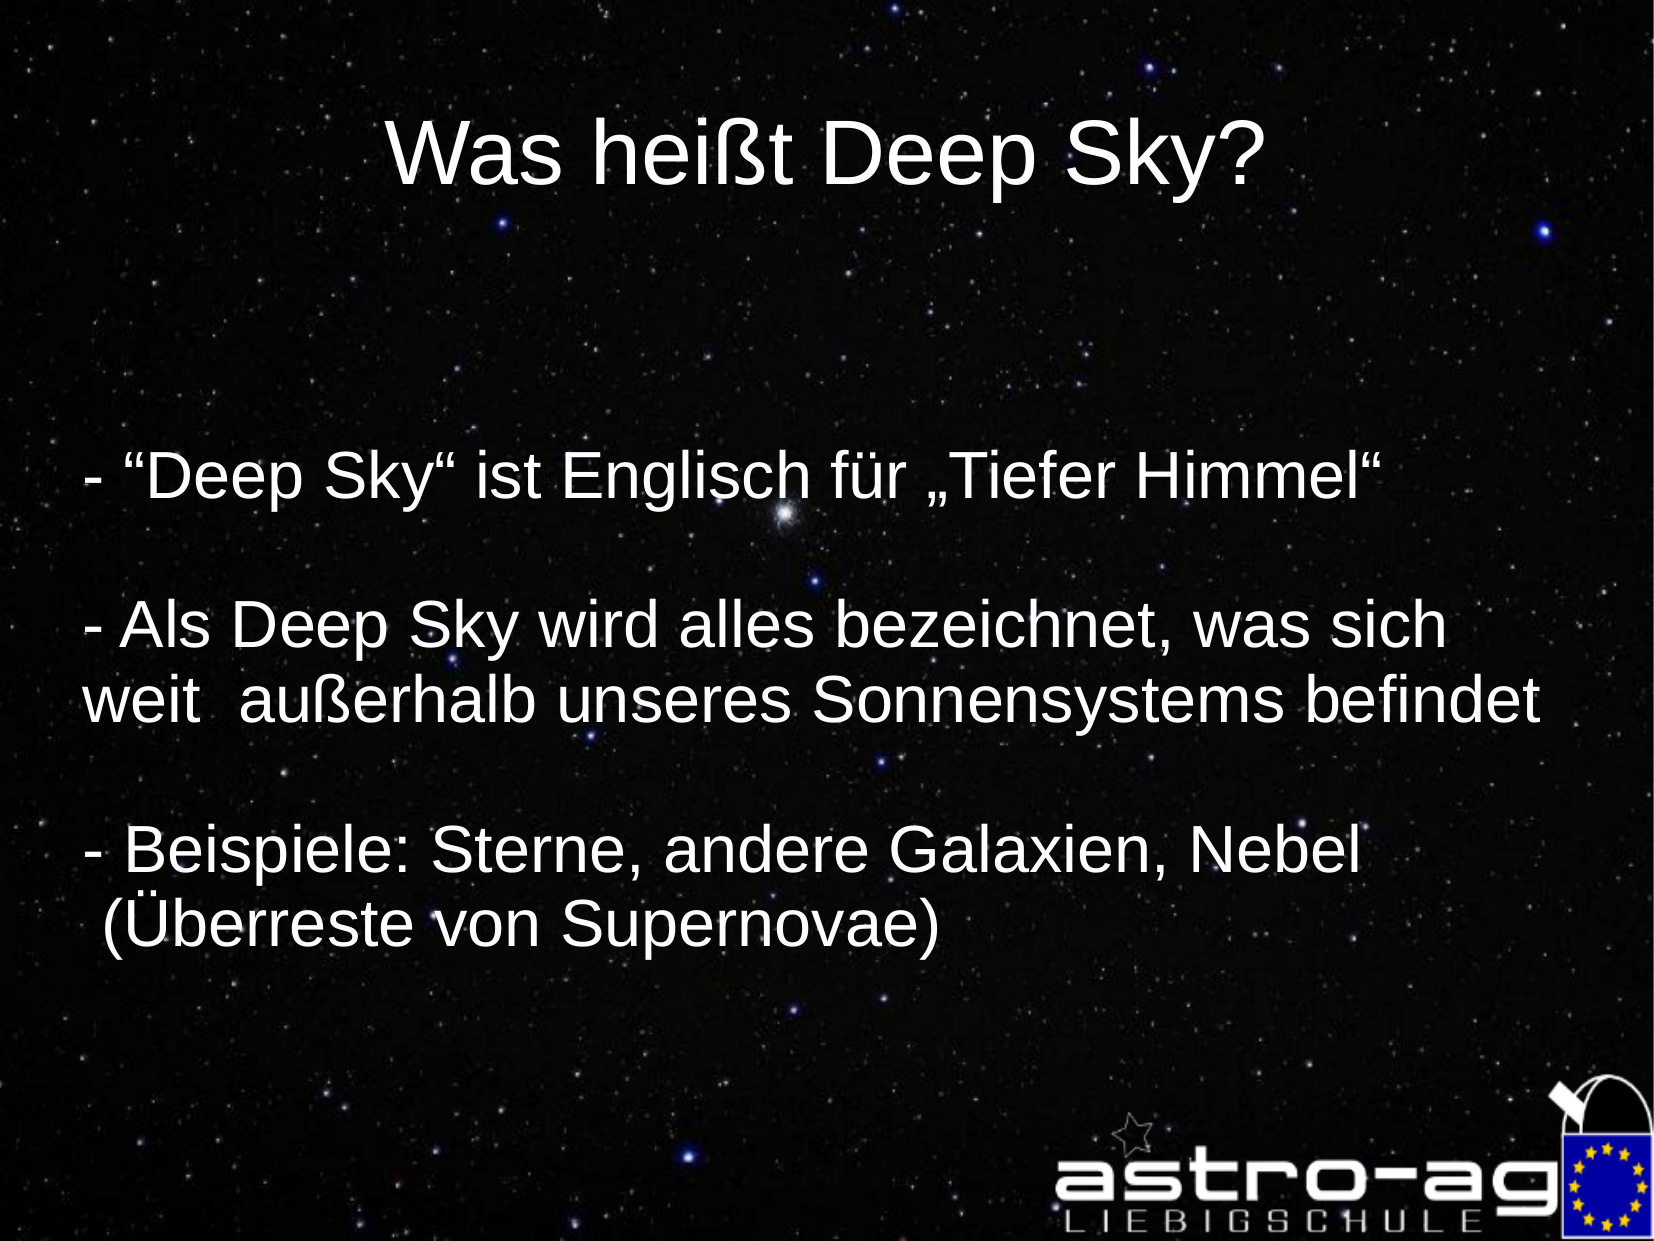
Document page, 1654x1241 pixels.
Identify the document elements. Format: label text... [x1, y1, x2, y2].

subtitle - “Deep Sky“ ist Englisch für „Tiefer Himmel“ - Als Deep Sky wird alles bezeichnet, was sich weit außerhalb unseres Sonnensystems befindet - Beispiele: Sterne, andere Galaxien, Nebel (Überreste von Supernovae) [82, 290, 1571, 1109]
picture [0, 0, 1654, 1241]
title Was heißt Deep Sky? [82, 49, 1571, 257]
